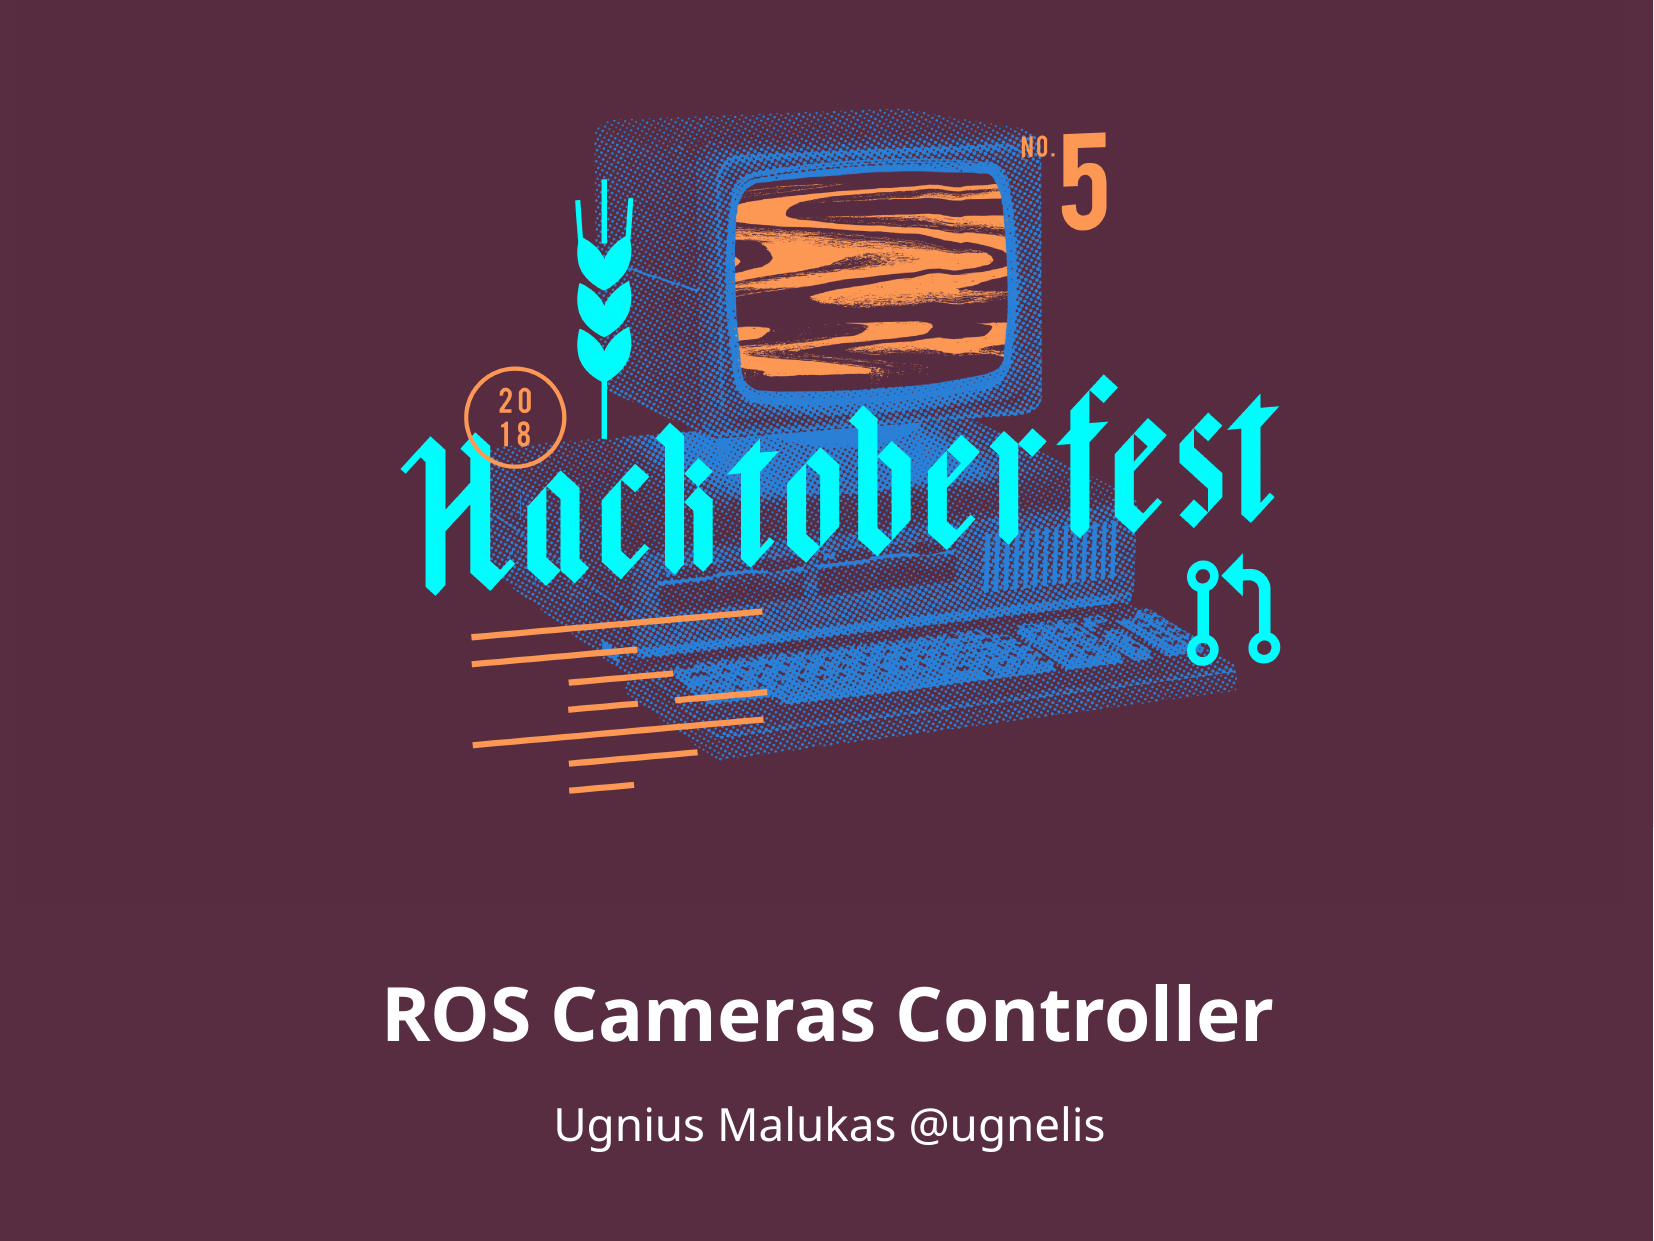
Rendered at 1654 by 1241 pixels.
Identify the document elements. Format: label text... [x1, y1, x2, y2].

picture [17, 0, 1626, 906]
subtitle Ugnius Malukas @ugnelis [62, 906, 1598, 1241]
